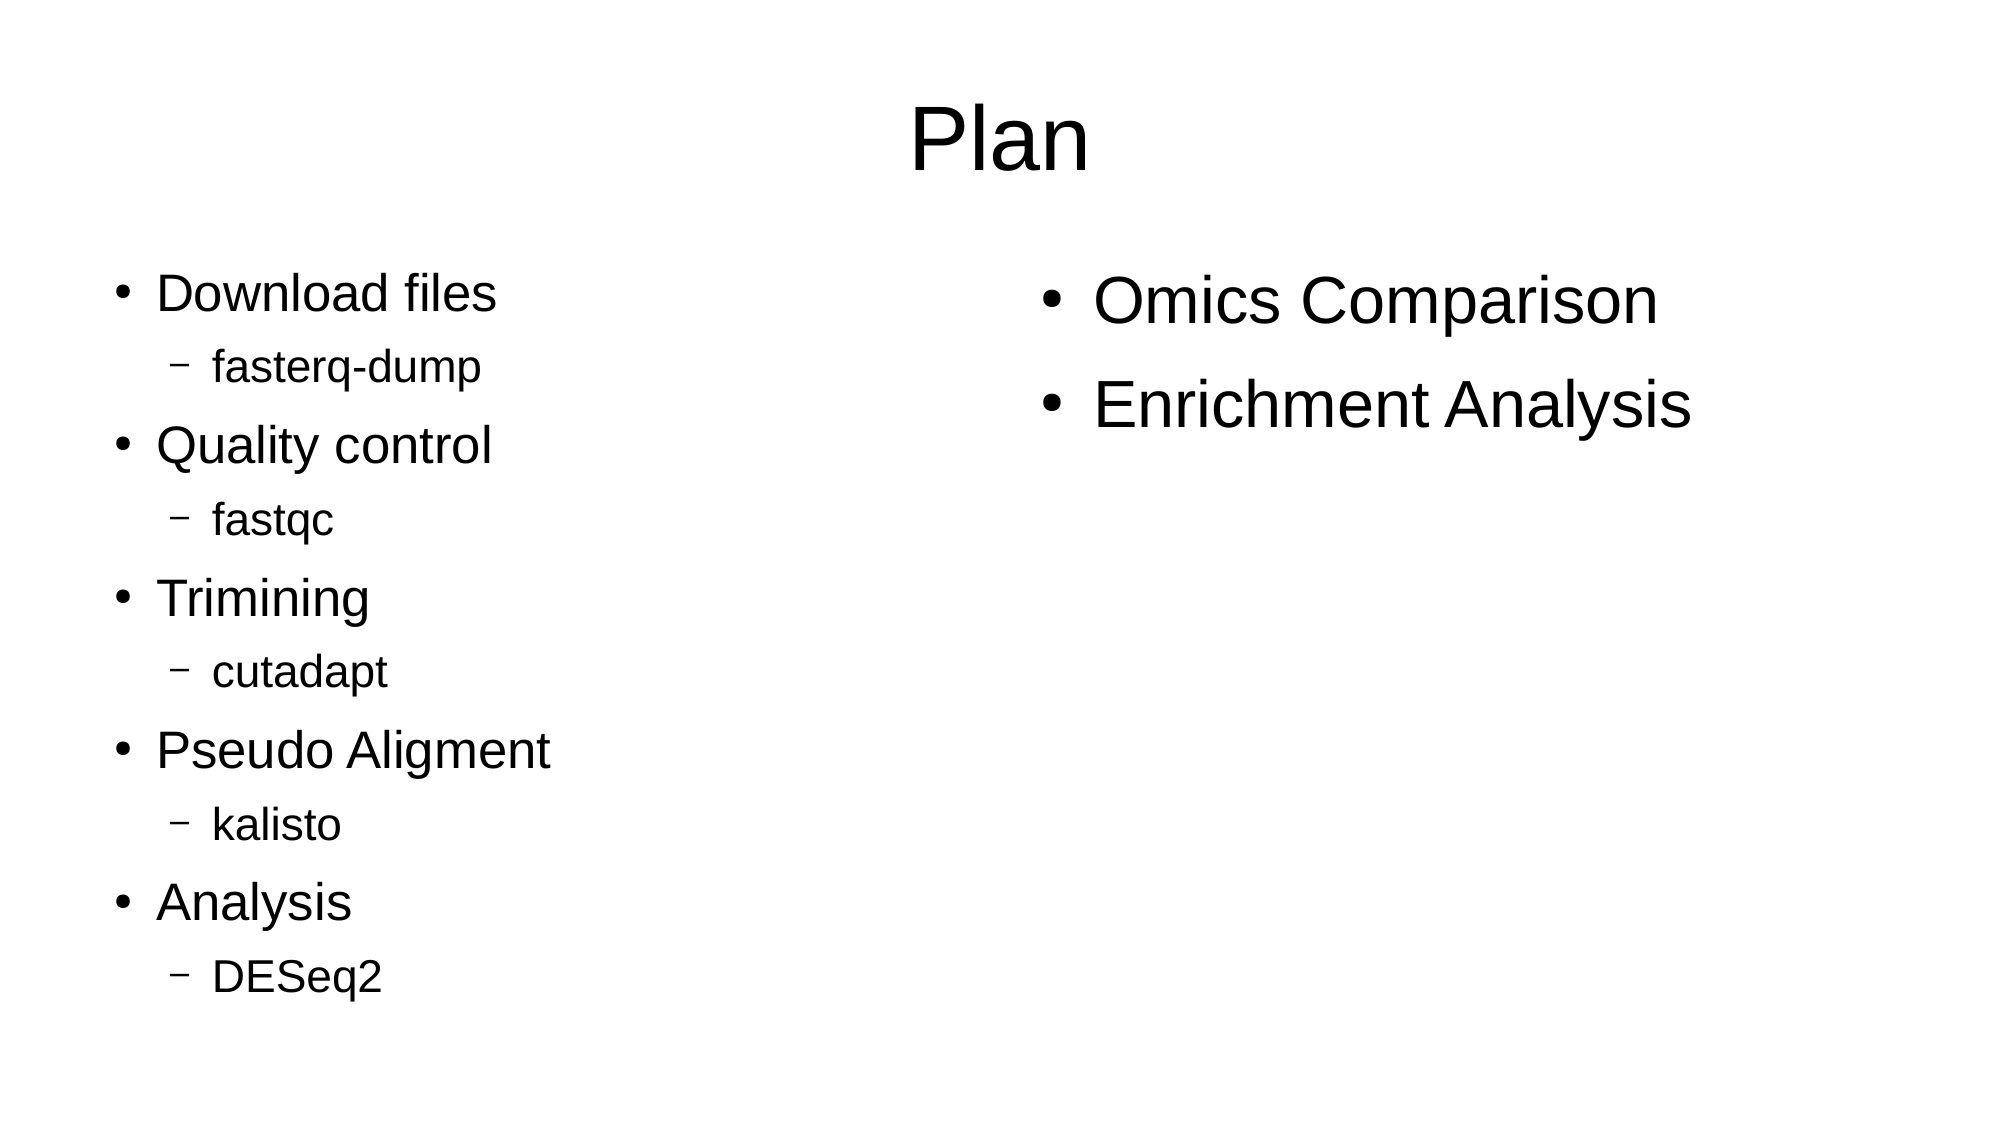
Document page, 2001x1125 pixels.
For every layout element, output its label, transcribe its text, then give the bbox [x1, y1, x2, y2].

list Omics Comparison Enrichment Analysis [1022, 263, 1901, 1052]
title Plan [99, 44, 1901, 233]
list Download files fasterq-dump Quality control fastqc Trimining cutadapt Pseudo Aligment kalisto Analysis DESeq2 [99, 263, 979, 1004]
